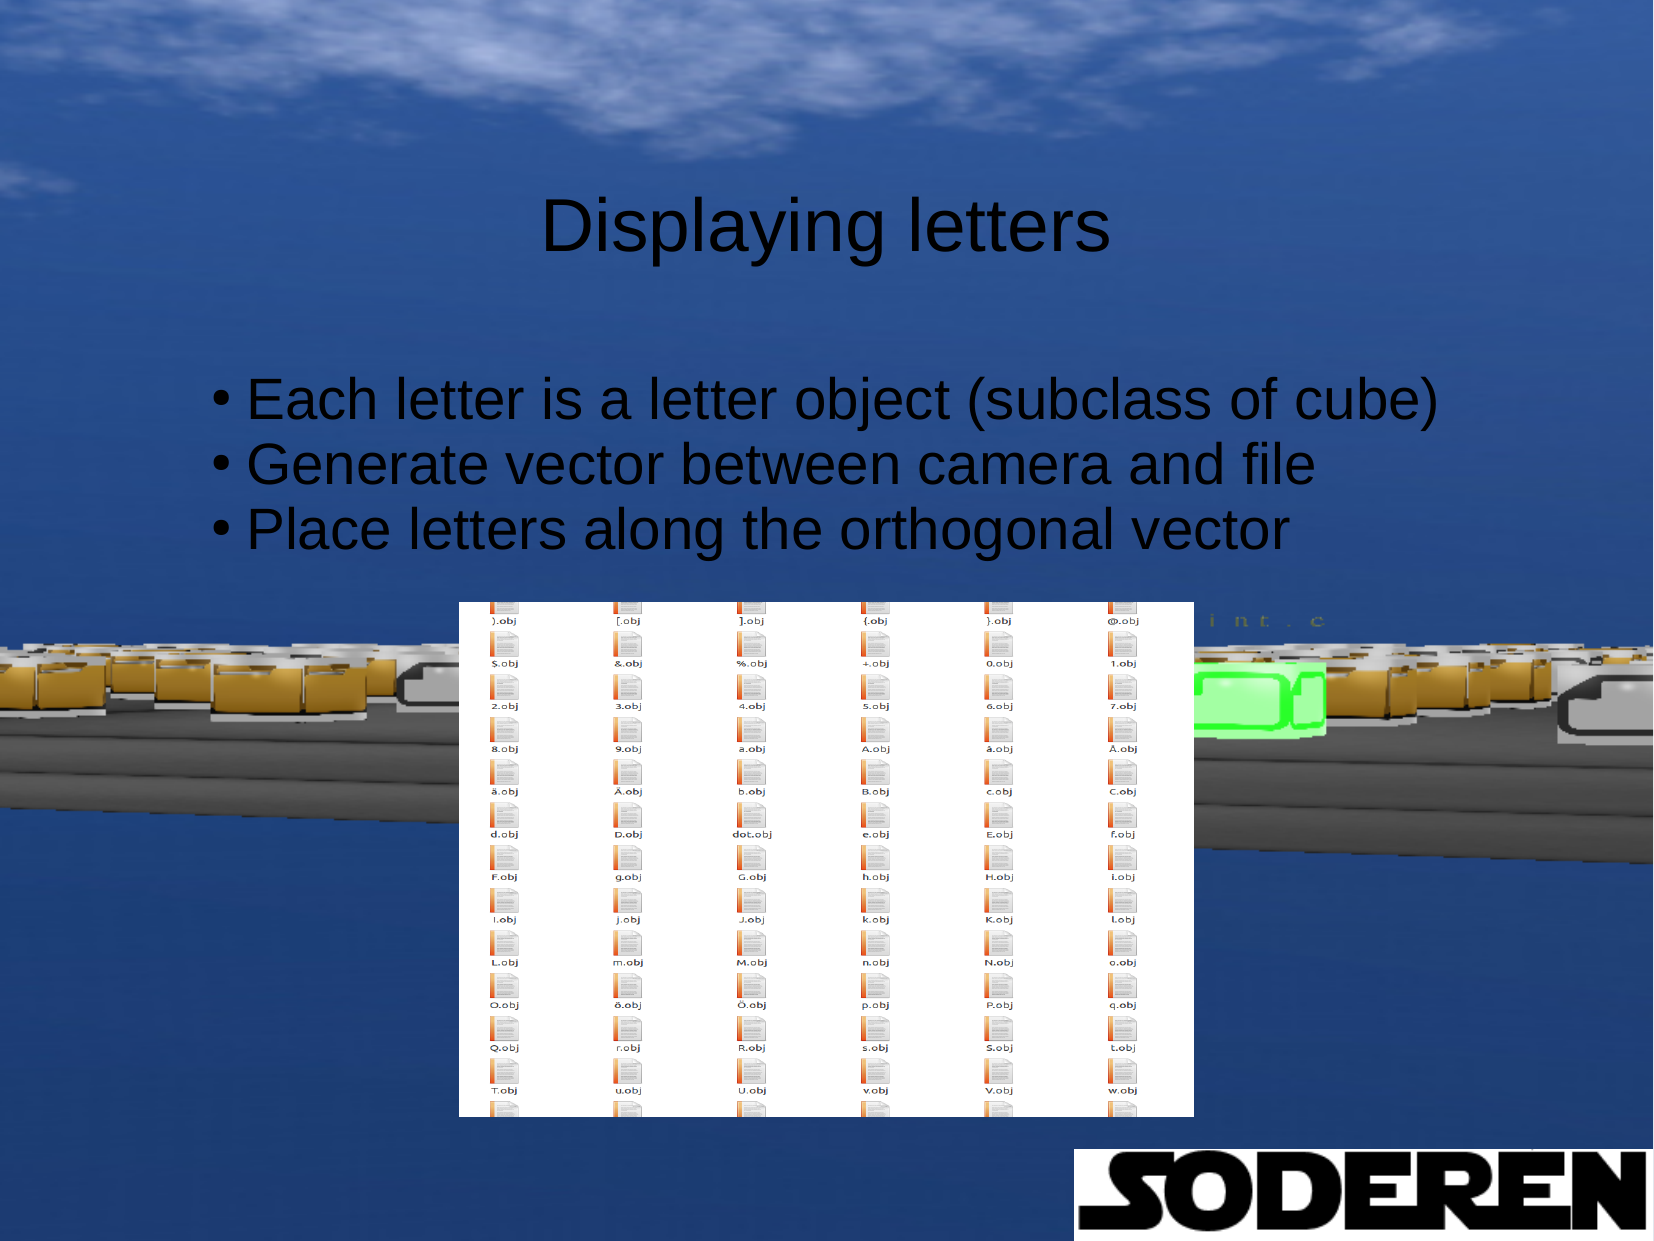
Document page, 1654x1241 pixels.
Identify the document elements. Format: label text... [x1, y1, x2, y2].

text_box Each letter is a letter object (subclass of cube) Generate vector between camera and file Place letters along the orthogonal vector [196, 359, 1457, 570]
picture [0, 0, 1654, 1241]
text_box Displaying letters [525, 176, 1128, 275]
